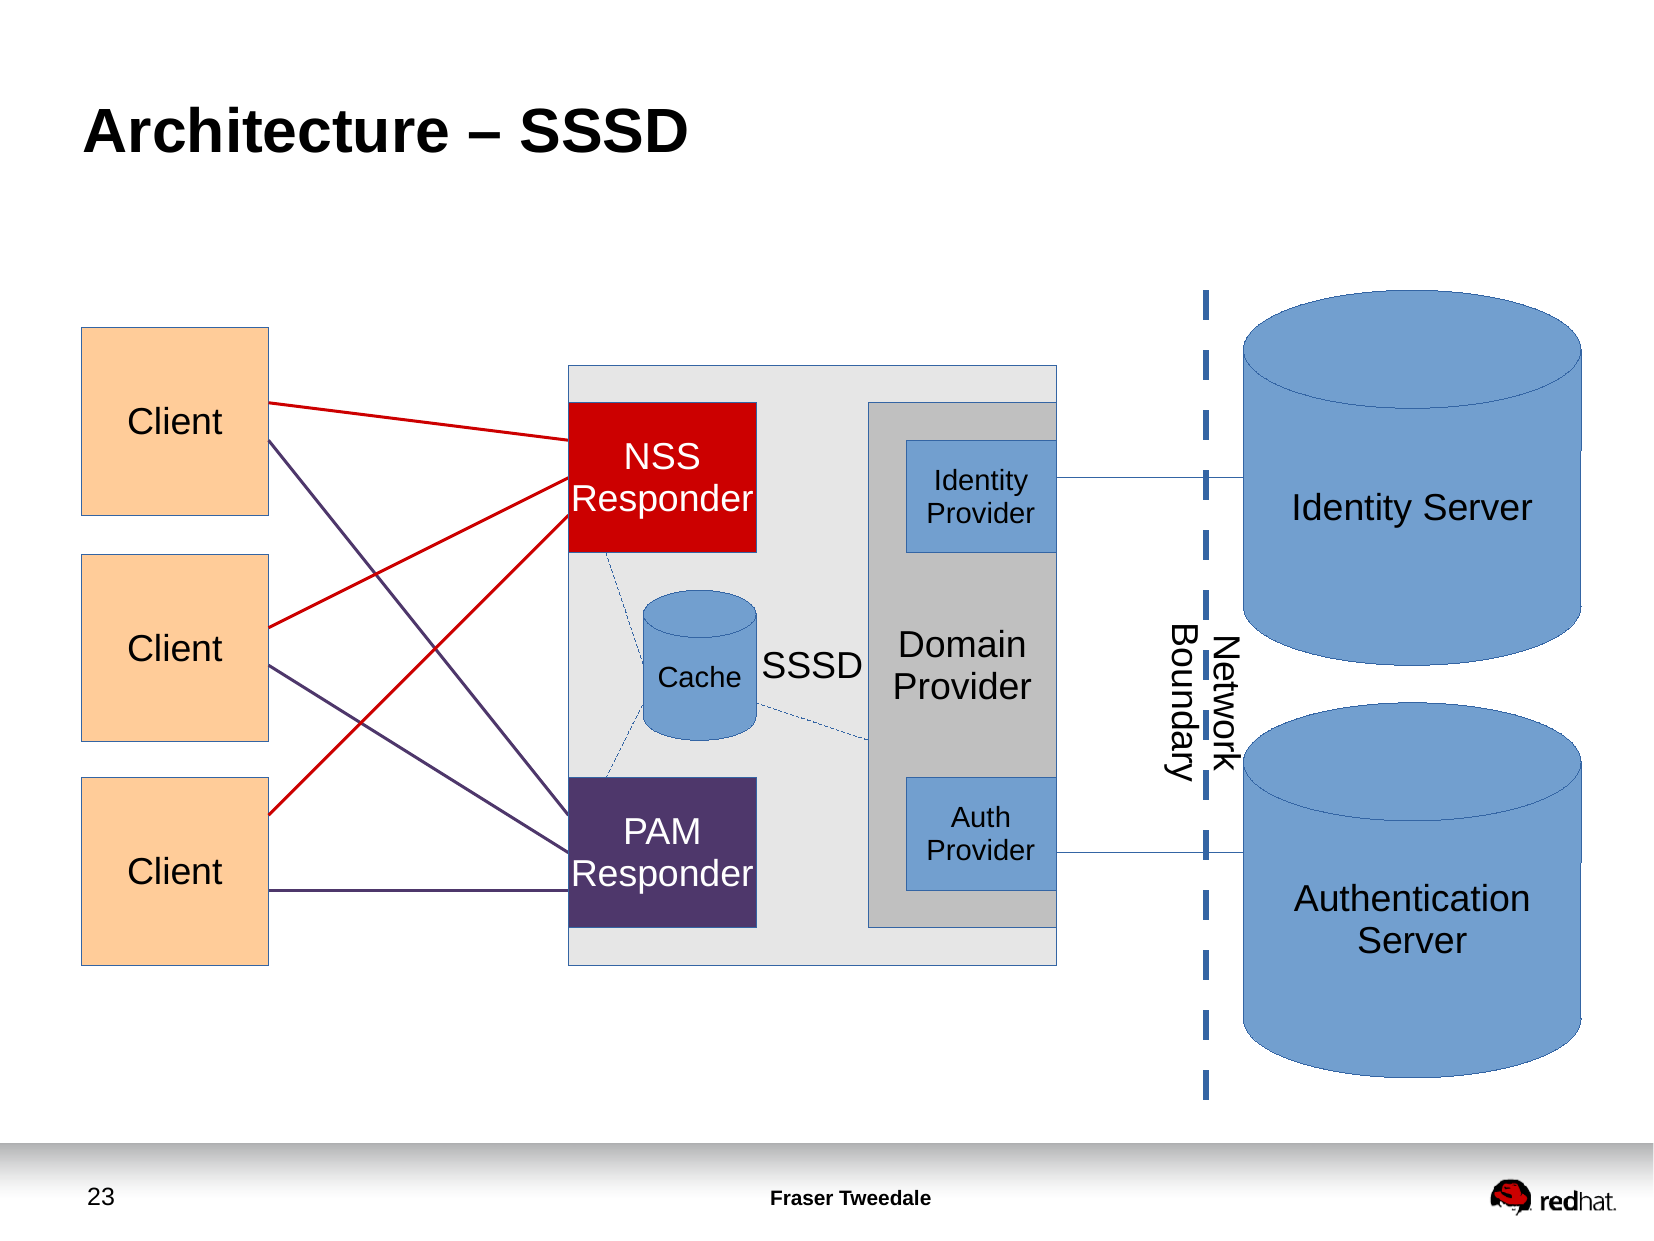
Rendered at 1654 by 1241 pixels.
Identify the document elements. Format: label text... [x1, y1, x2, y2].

text_box Client [81, 777, 269, 966]
text_box Client [81, 554, 269, 742]
text_box Cache [643, 590, 757, 741]
text_box Authentication Server [1243, 702, 1582, 1078]
text_box NSS Responder [568, 402, 757, 553]
text_box Auth Provider [906, 777, 1057, 891]
title Architecture – SSSD [82, 37, 1571, 226]
text_box Identity Server [1243, 290, 1582, 666]
text_box Domain Provider [868, 402, 1057, 928]
text_box SSSD [568, 365, 1057, 966]
text_box Client [81, 327, 269, 516]
picture [0, 1143, 1654, 1241]
text_box PAM Responder [568, 777, 757, 928]
text_box Identity Provider [906, 440, 1057, 553]
